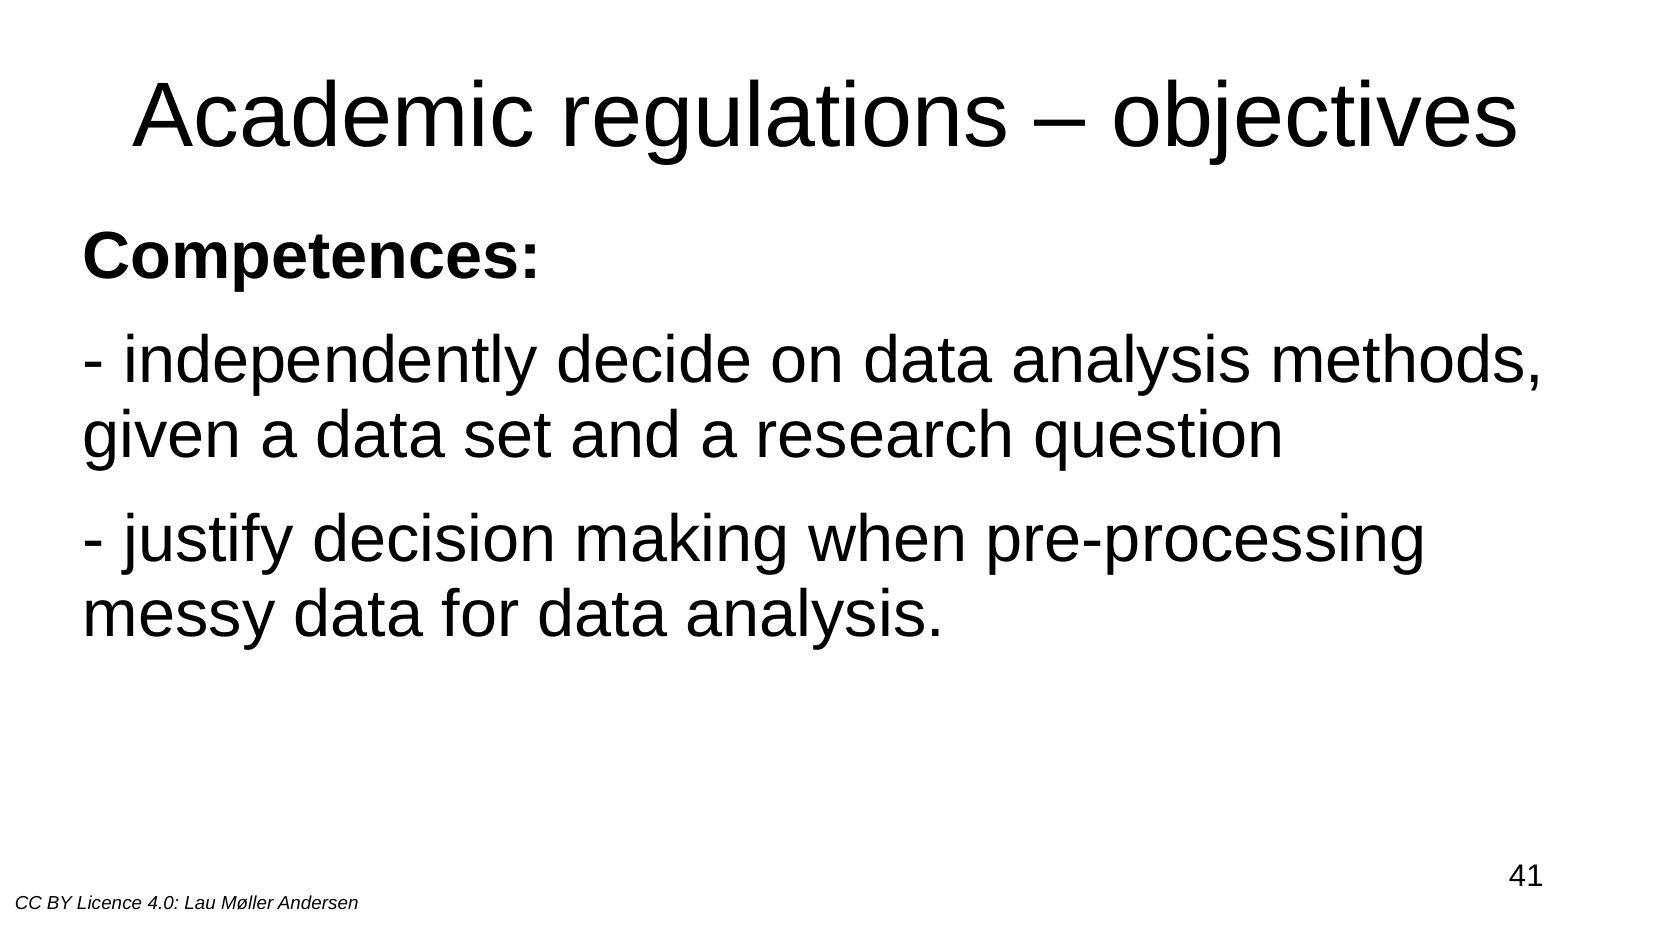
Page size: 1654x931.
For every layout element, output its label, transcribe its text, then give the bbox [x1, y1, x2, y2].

list Competences: - independently decide on data analysis methods, given a data set and a research question - justify decision making when pre-processing messy data for data analysis. [82, 217, 1571, 758]
text_box CC BY Licence 4.0: Lau Møller Andersen [0, 885, 387, 921]
text_box <nummer> [1494, 850, 1654, 921]
title Academic regulations – objectives [82, 37, 1571, 193]
